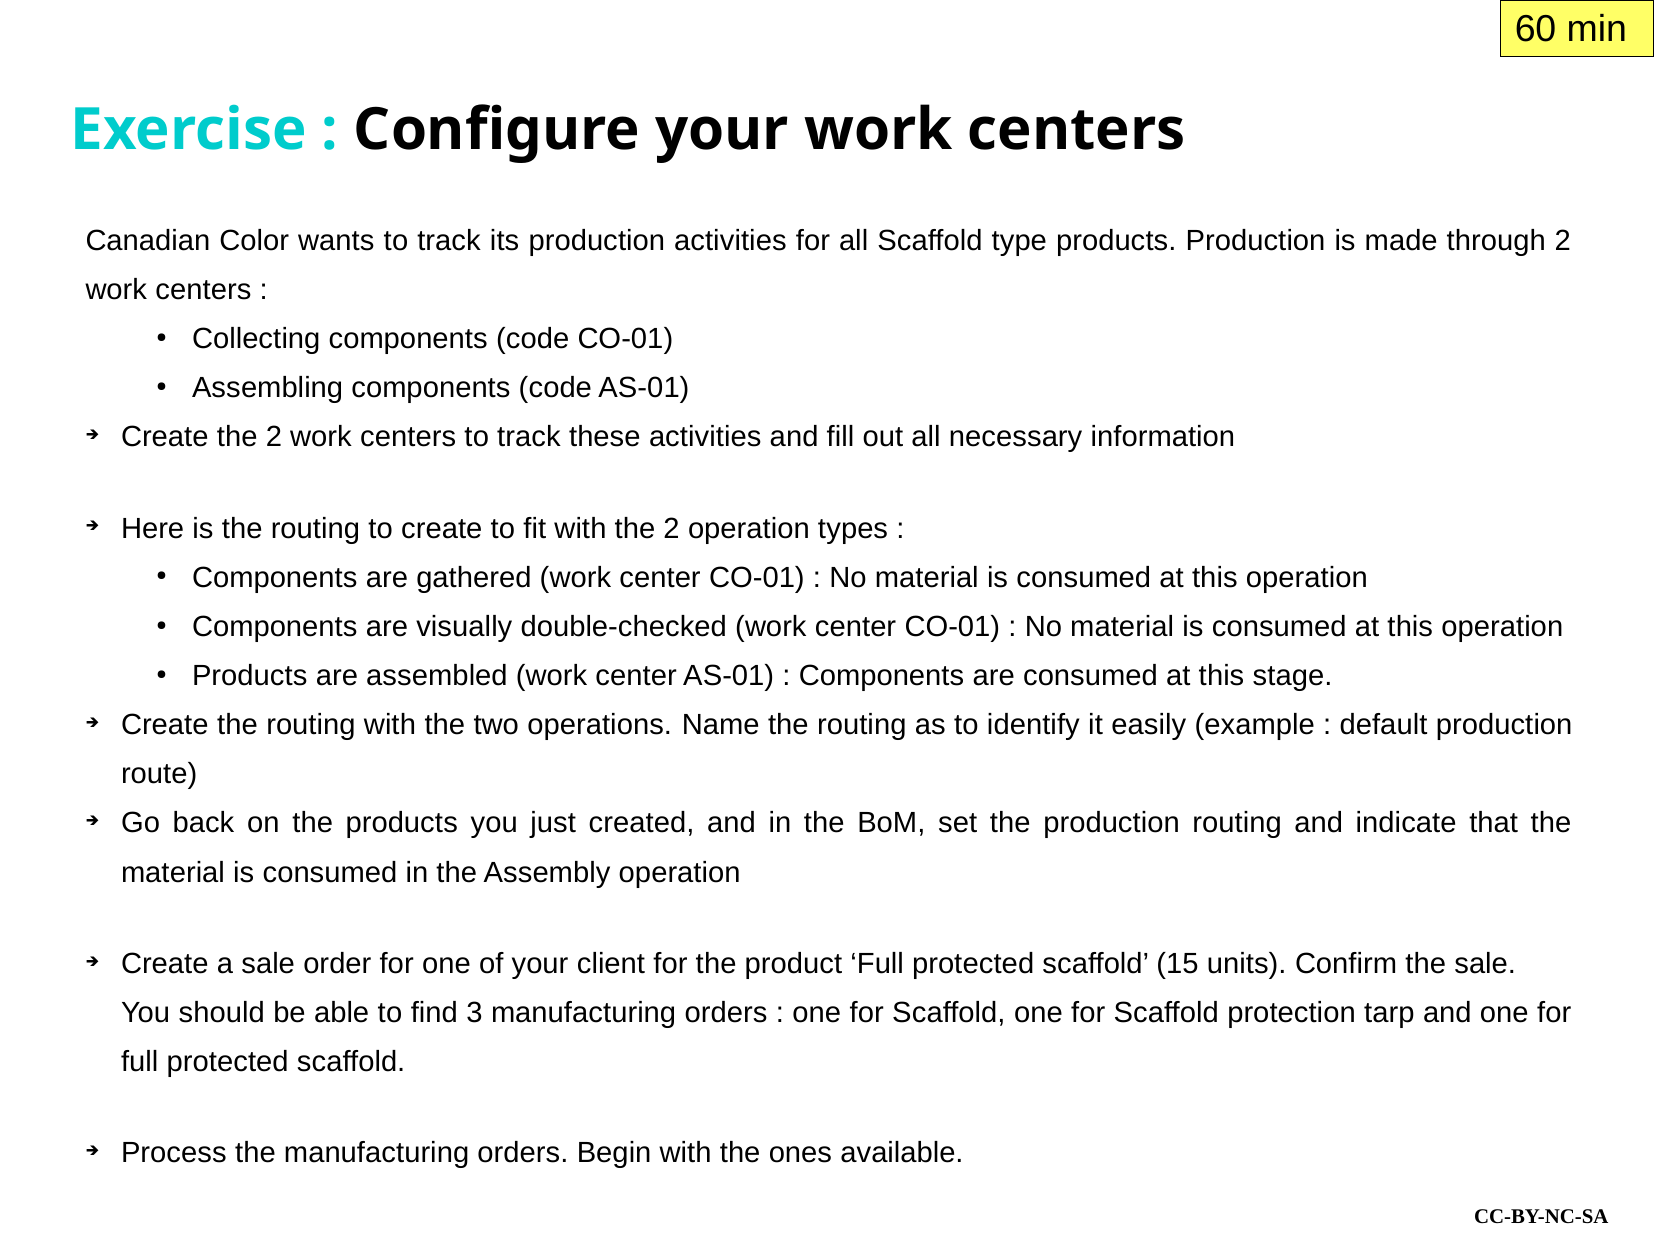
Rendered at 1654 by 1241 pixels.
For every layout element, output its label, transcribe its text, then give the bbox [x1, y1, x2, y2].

title Exercise : Configure your work centers [70, 23, 1560, 200]
text_box Canadian Color wants to track its production activities for all Scaffold type products. Production is made through 2 work centers : Collecting components (code CO-01) Assembling components (code AS-01) Create the 2 work centers to track these activities and fill out all necessary information Here is the routing to create to fit with the 2 operation types : Components are gathered (work center CO-01) : No material is consumed at this operation Components are visually double-checked (work center CO-01) : No material is consumed at this operation Products are assembled (work center AS-01) : Components are consumed at this stage. Create the routing with the two operations. Name the routing as to identify it easily (example : default production route) Go back on the products you just created, and in the BoM, set the production routing and indicate that the material is consumed in the Assembly operation Create a sale order for one of your client for the product ‘Full protected scaffold’ (15 units). Confirm the sale. You should be able to find 3 manufacturing orders : one for Scaffold, one for Scaffold protection tarp and one for full protected scaffold. Process the manufacturing orders. Begin with the ones available. [70, 200, 1589, 1241]
text_box 60 min [1500, 0, 1654, 57]
